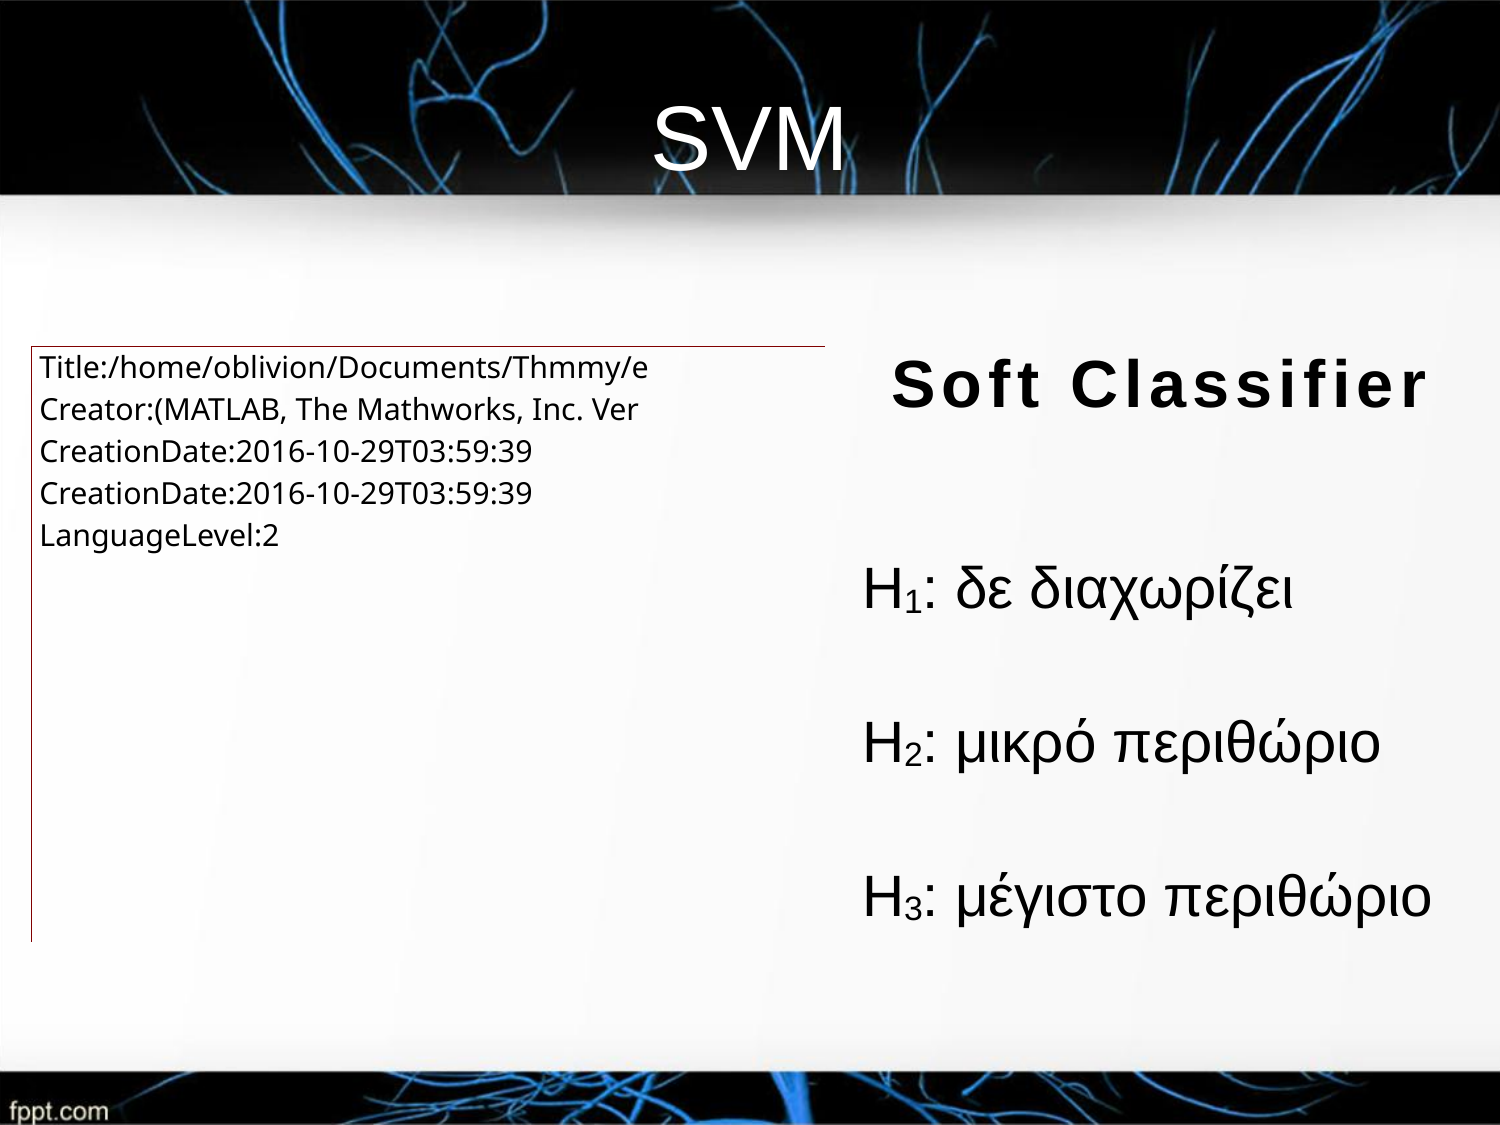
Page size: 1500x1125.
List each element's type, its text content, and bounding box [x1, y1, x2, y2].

list Η1: δε διαχωρίζει Η2: μικρό περιθώριο Η3: μέγιστο περιθώριο [862, 532, 1456, 1048]
title SVM [75, 45, 1425, 233]
picture [0, 0, 1500, 1125]
list Soft Classifier [862, 236, 1456, 532]
